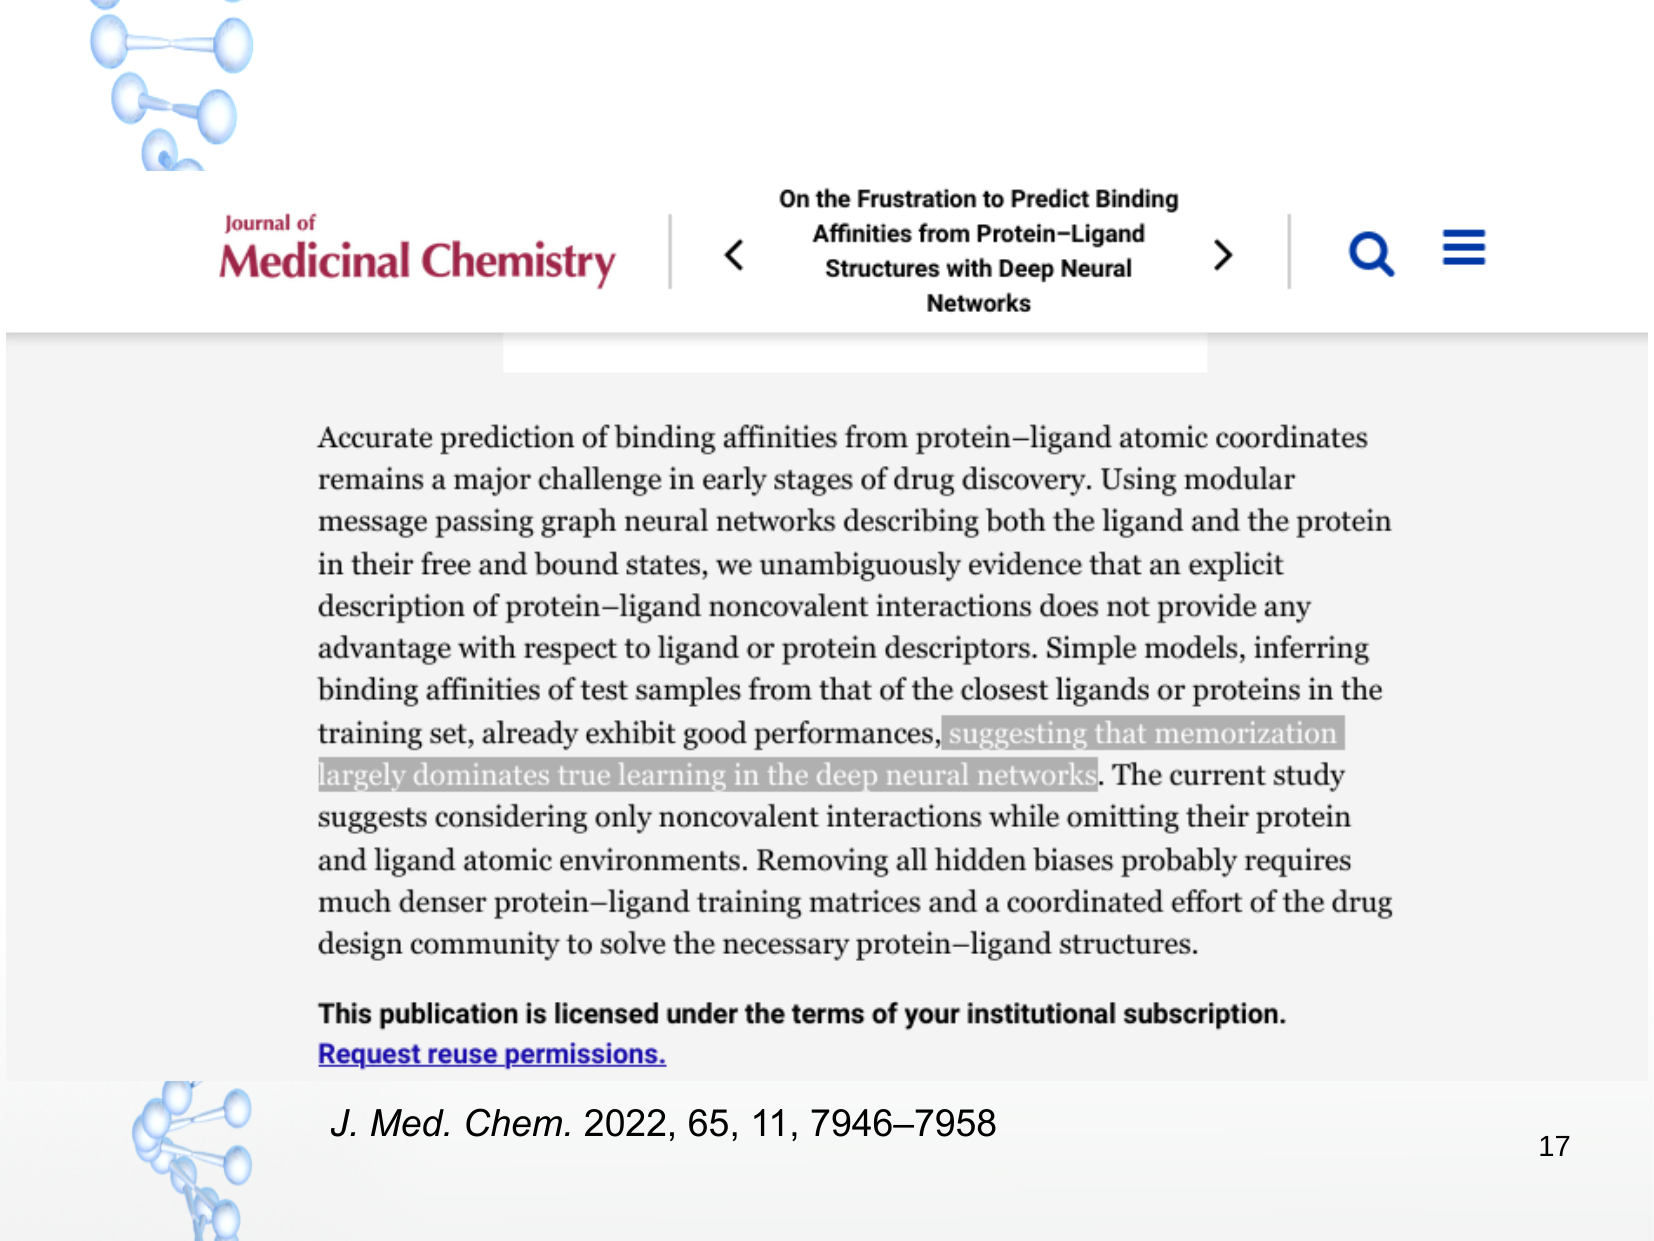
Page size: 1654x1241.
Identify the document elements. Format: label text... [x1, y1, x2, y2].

text_box J. Med. Chem. 2022, 65, 11, 7946–7958 [315, 1095, 1486, 1152]
picture [0, 0, 1654, 1241]
